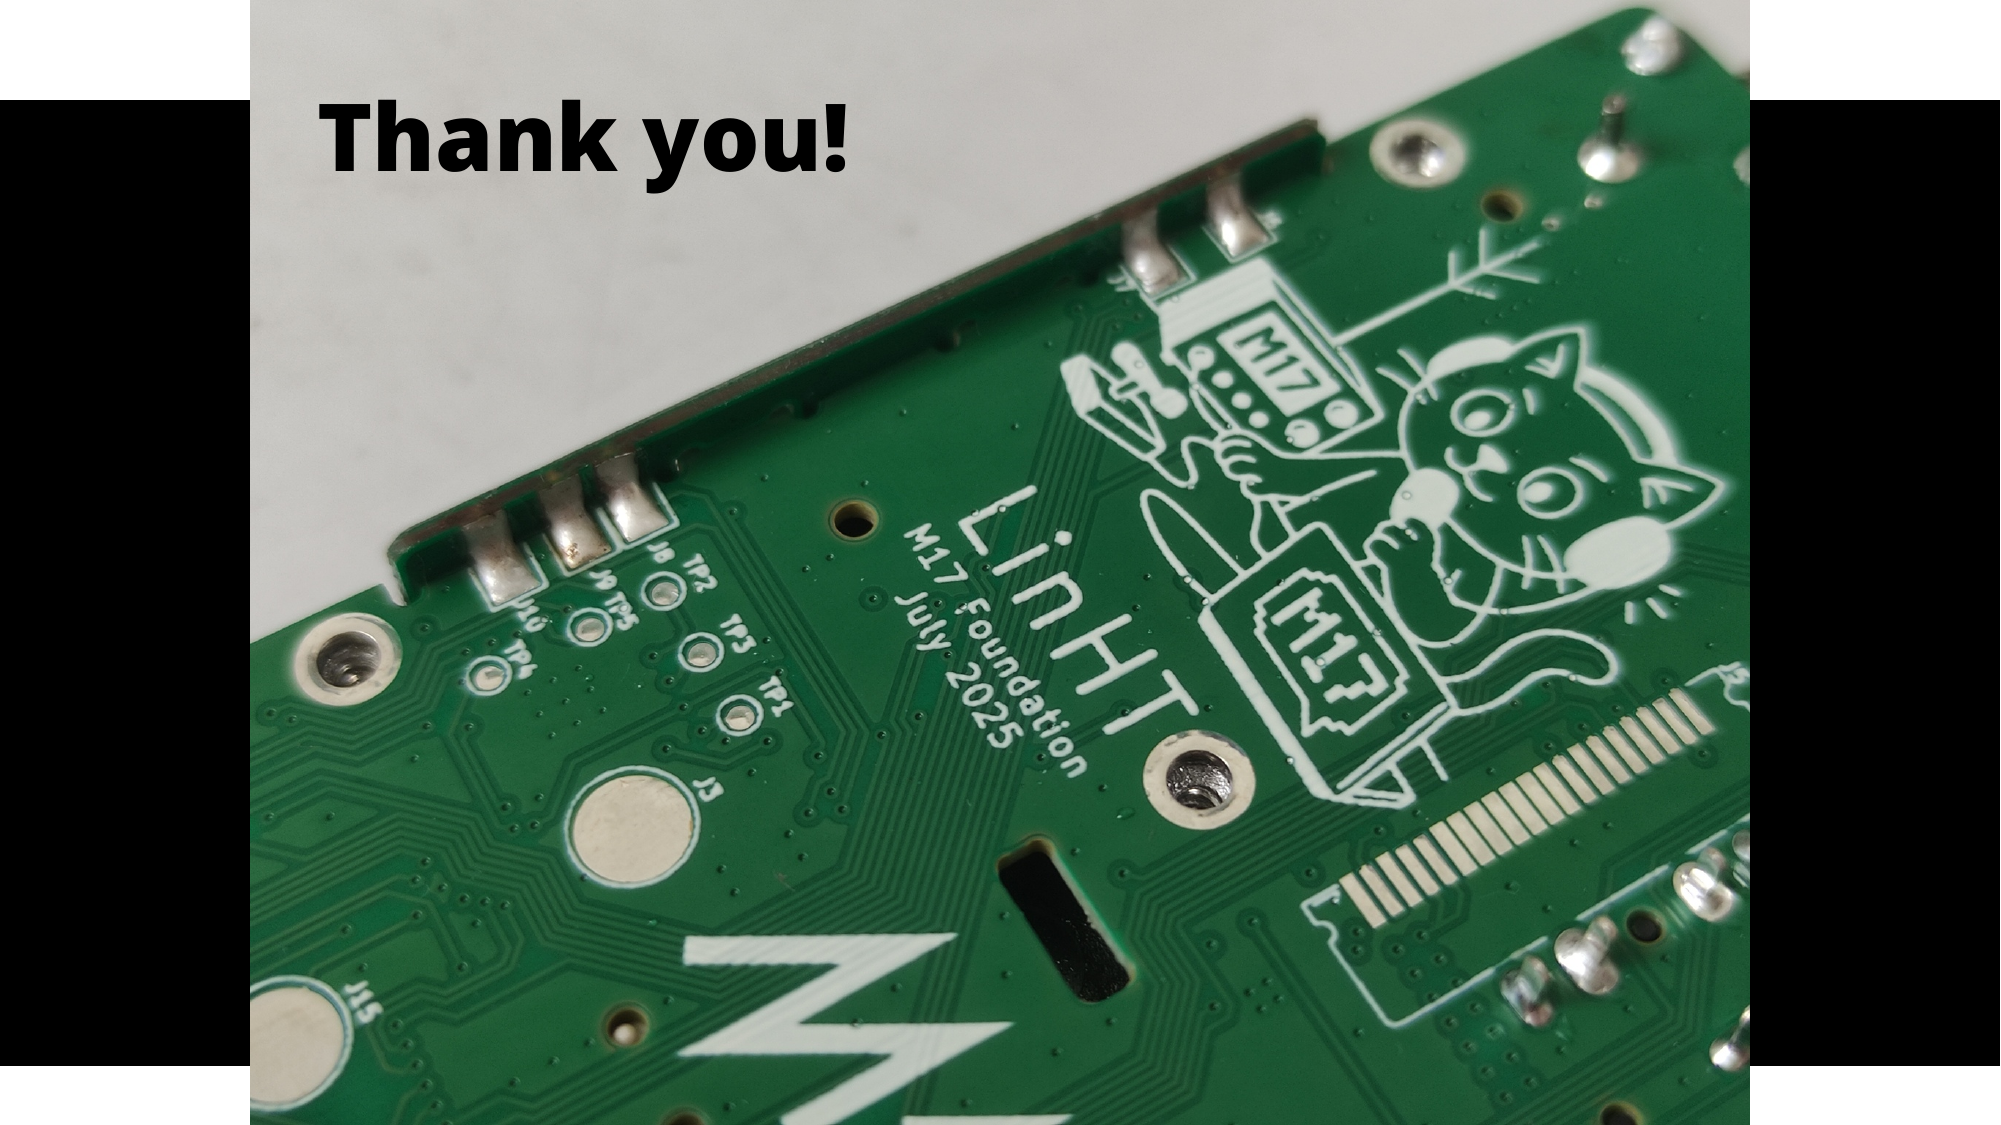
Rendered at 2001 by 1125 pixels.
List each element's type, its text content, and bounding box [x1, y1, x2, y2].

text_box Thank you! [317, 71, 1441, 204]
picture [250, 0, 1750, 1125]
